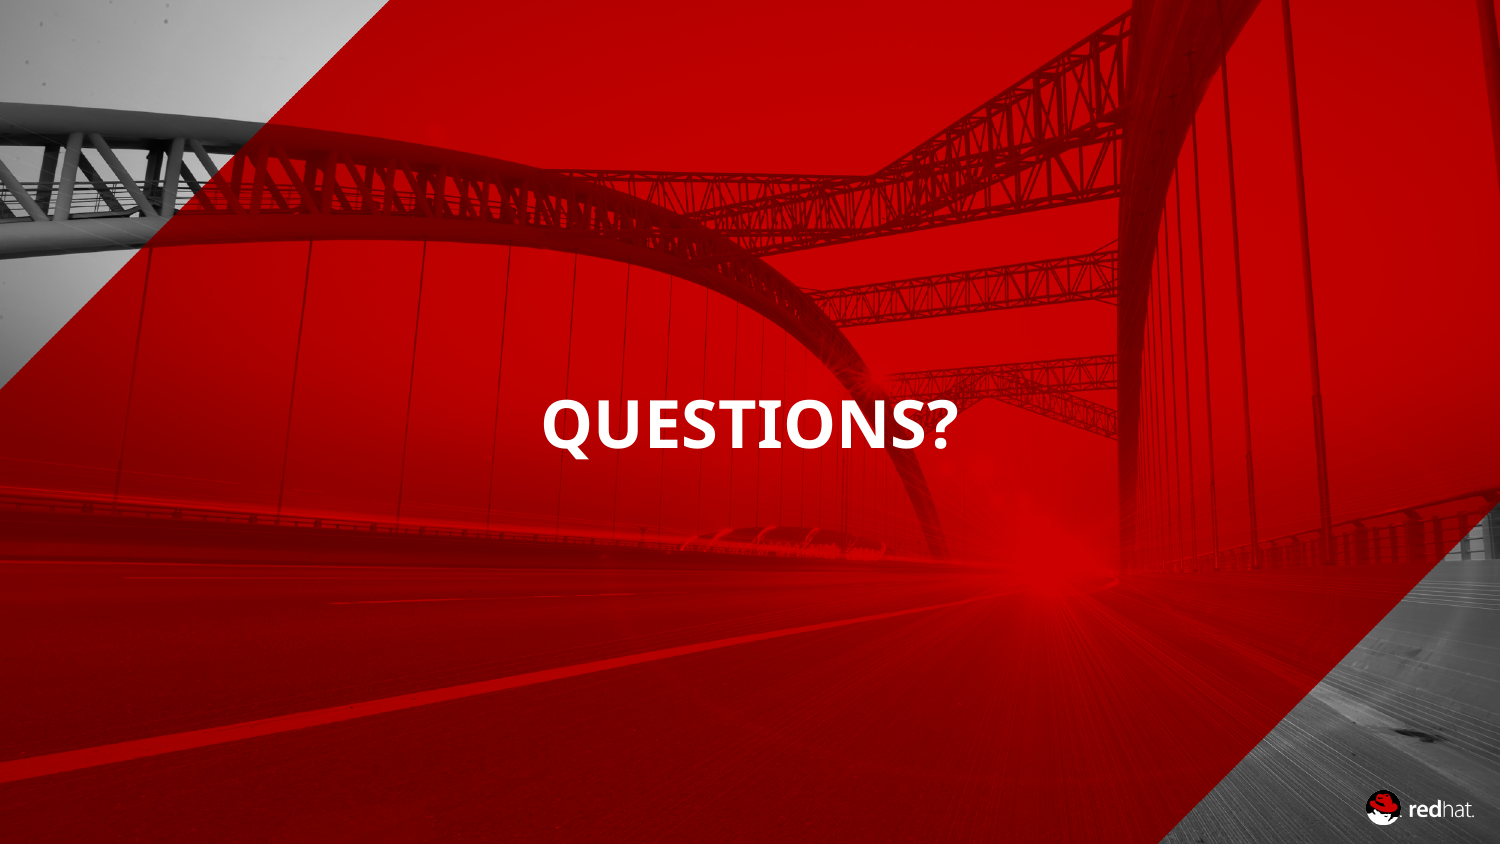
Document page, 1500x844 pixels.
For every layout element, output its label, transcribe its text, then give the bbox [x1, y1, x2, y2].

title QUESTIONS? [135, 272, 1365, 572]
picture [0, 0, 1500, 844]
